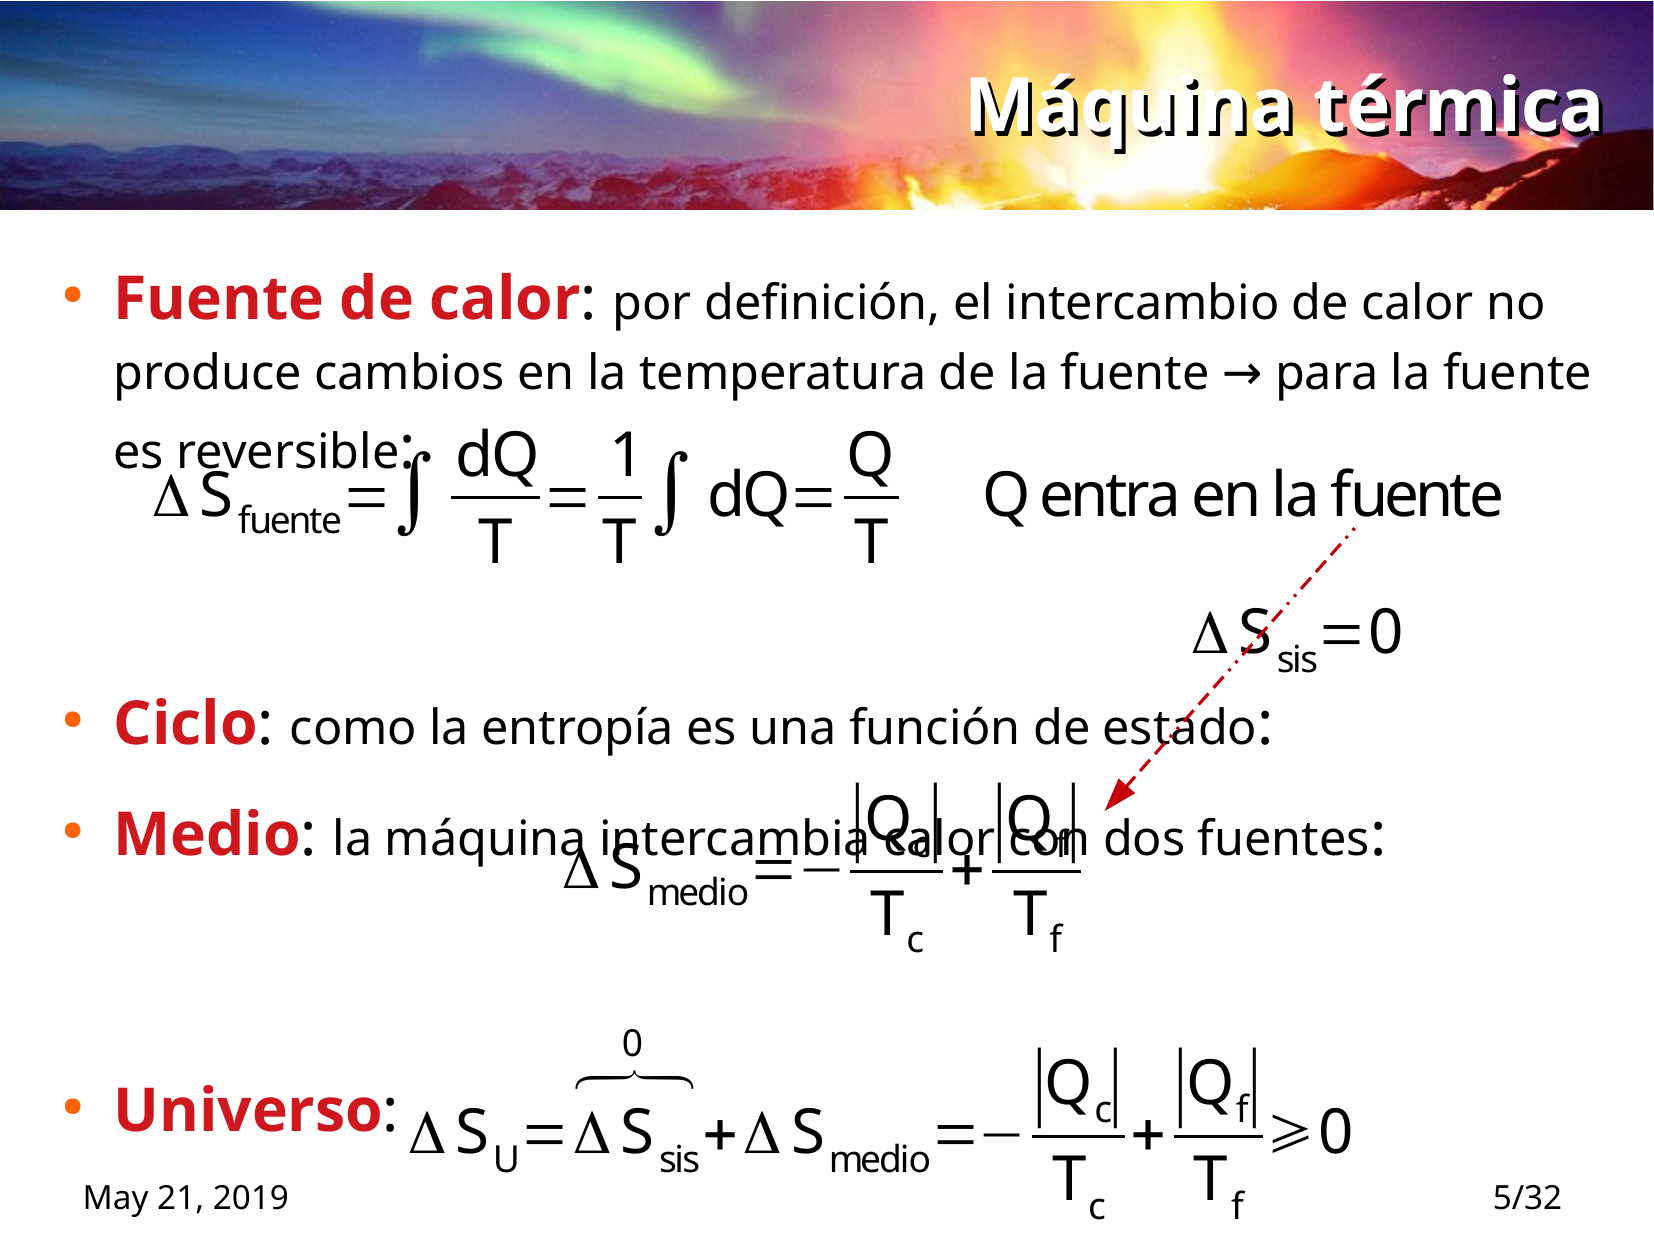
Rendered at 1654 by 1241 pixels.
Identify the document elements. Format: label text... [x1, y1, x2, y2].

chart [401, 1020, 1369, 1228]
picture [0, 1, 1654, 210]
chart [144, 417, 1509, 578]
chart [555, 778, 1093, 962]
title Máquina térmica [45, 15, 1606, 191]
chart [1183, 593, 1419, 681]
list Fuente de calor: por definición, el intercambio de calor no produce cambios en la temperatura de la fuente → para la fuente es reversible: Ciclo: como la entropía es una función de estado: Medio: la máquina intercambia calor con dos fuentes: Universo: la entropía total no puede disminuir: [45, 255, 1606, 1156]
